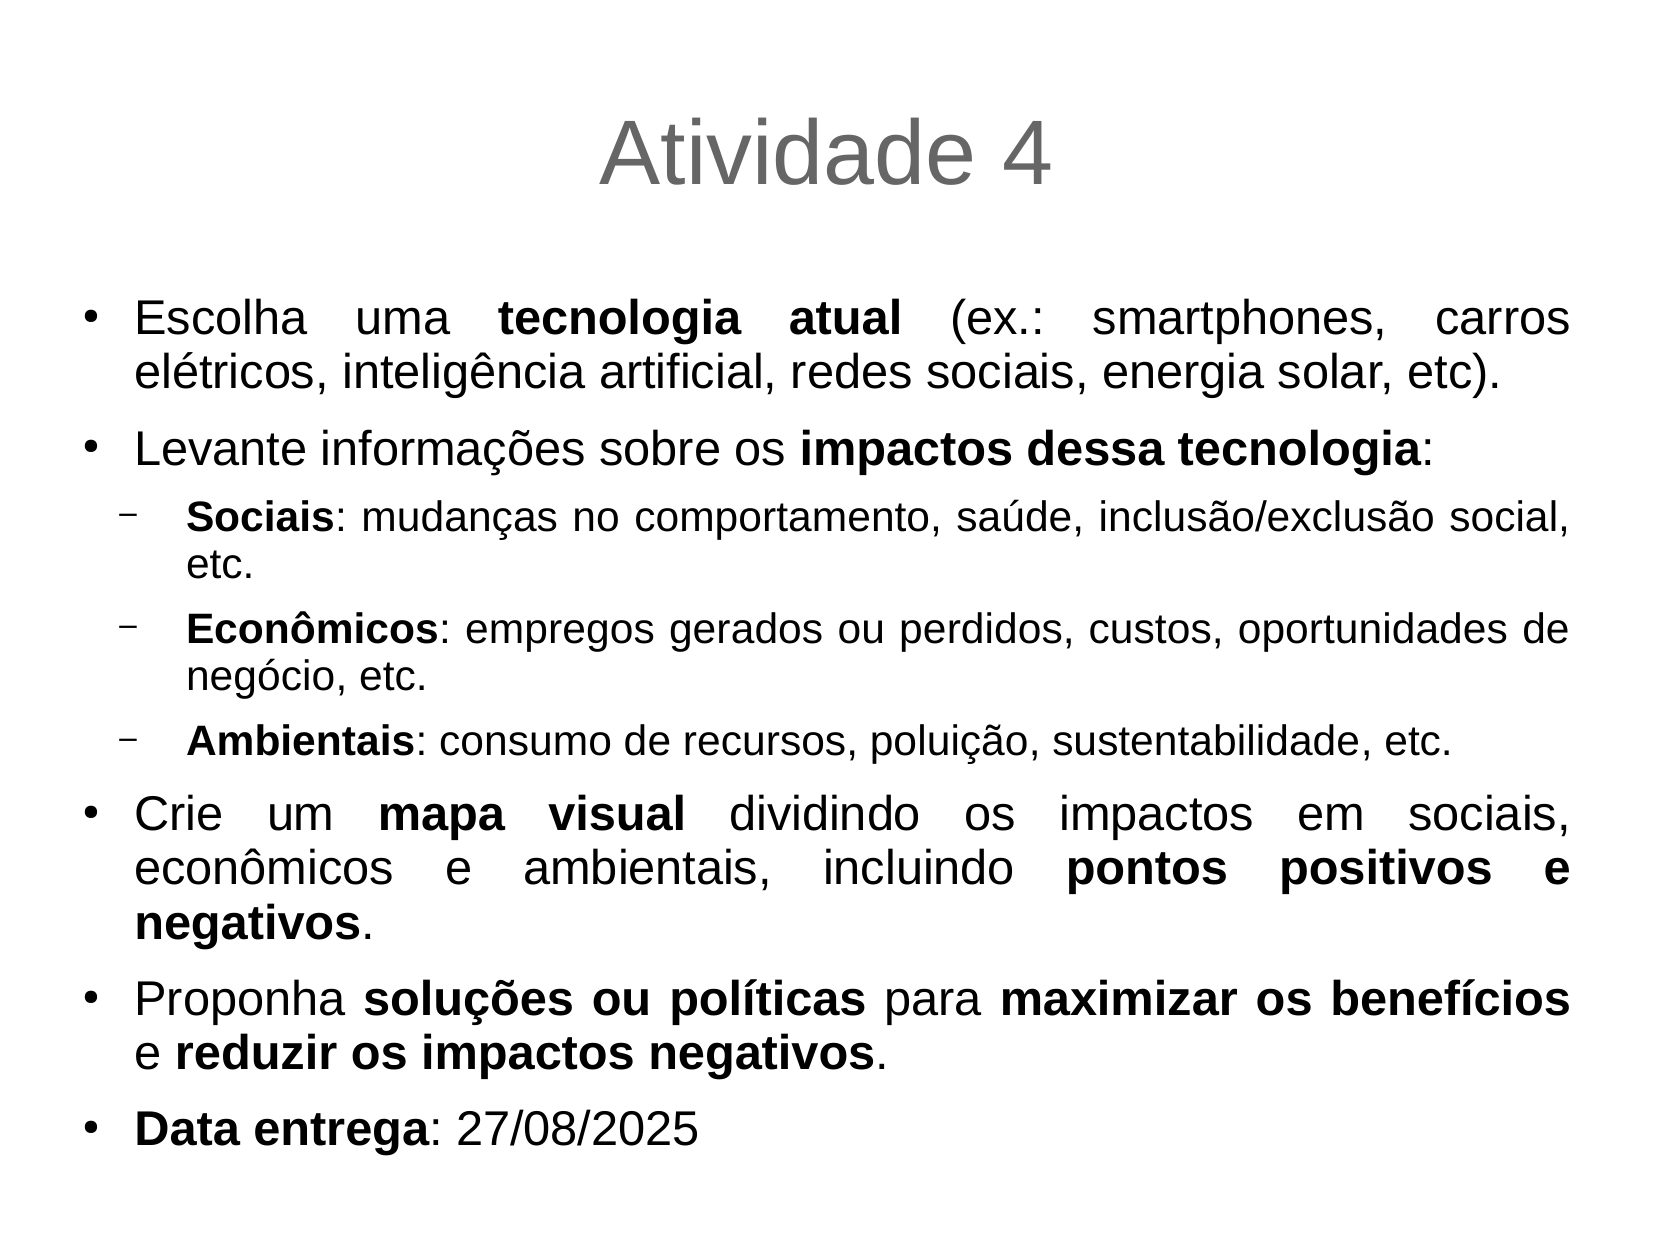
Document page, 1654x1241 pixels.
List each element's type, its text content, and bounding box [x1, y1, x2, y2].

list Escolha uma tecnologia atual (ex.: smartphones, carros elétricos, inteligência artificial, redes sociais, energia solar, etc). Levante informações sobre os impactos dessa tecnologia: Sociais: mudanças no comportamento, saúde, inclusão/exclusão social, etc. Econômicos: empregos gerados ou perdidos, custos, oportunidades de negócio, etc. Ambientais: consumo de recursos, poluição, sustentabilidade, etc. Crie um mapa visual dividindo os impactos em sociais, econômicos e ambientais, incluindo pontos positivos e negativos. Proponha soluções ou políticas para maximizar os benefícios e reduzir os impactos negativos. Data entrega: 27/08/2025 [82, 290, 1571, 1158]
title Atividade 4 [82, 49, 1571, 257]
